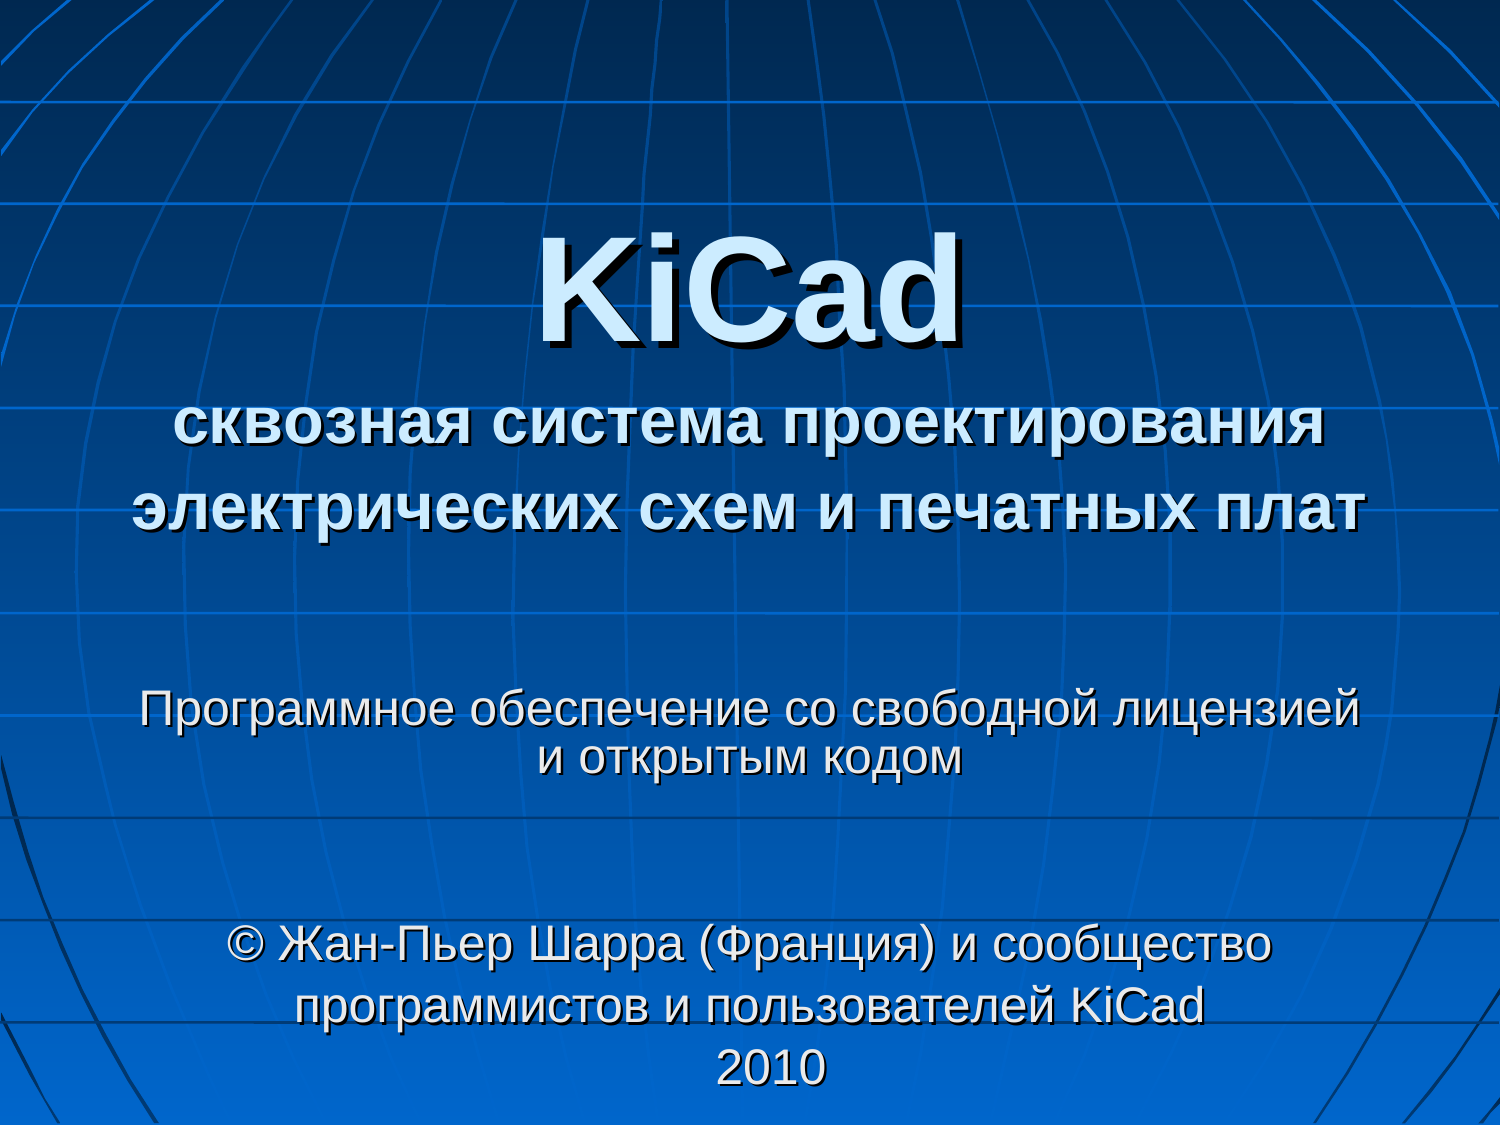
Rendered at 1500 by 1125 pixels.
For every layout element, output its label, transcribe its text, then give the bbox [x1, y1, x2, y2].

text_box KiCad сквозная система проектирования электрических схем и печатных плат [112, 86, 1388, 551]
text_box Программное обеспечение со свободной лицензией и открытым кодом © Жан-Пьер Шарра (Франция) и сообщество программистов и пользователей KiCad 2010 [0, 679, 1500, 1094]
